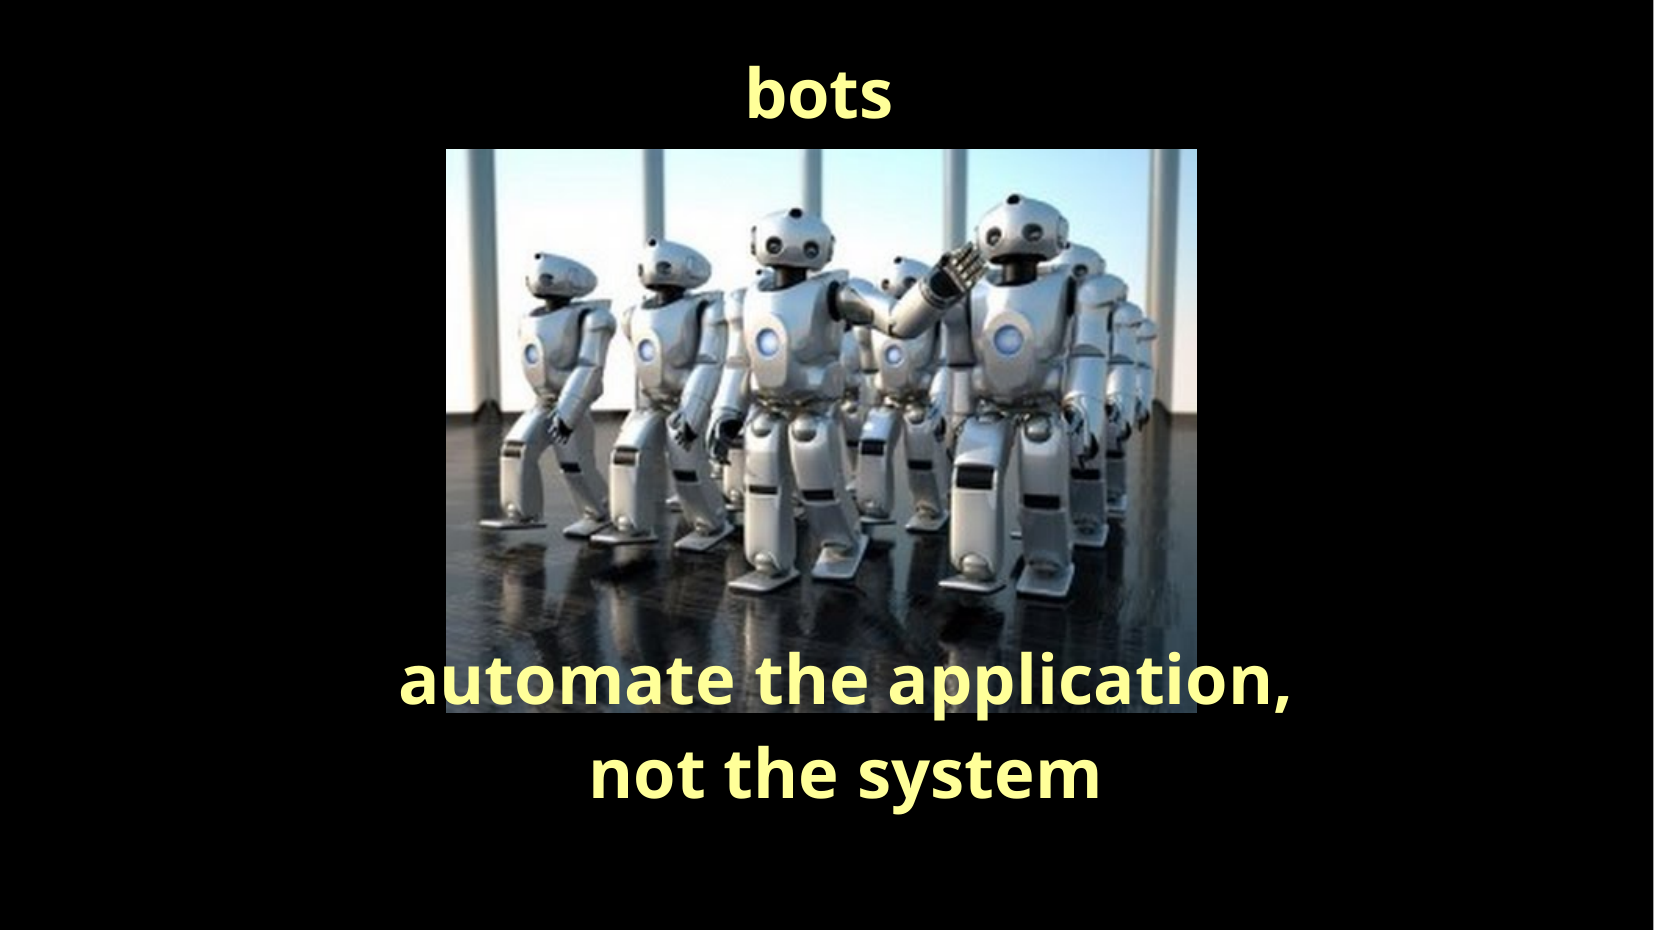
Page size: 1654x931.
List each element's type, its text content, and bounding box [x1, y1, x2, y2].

picture [446, 149, 1197, 626]
title automate the application, not the system [101, 626, 1591, 823]
title bots [75, 43, 1564, 142]
